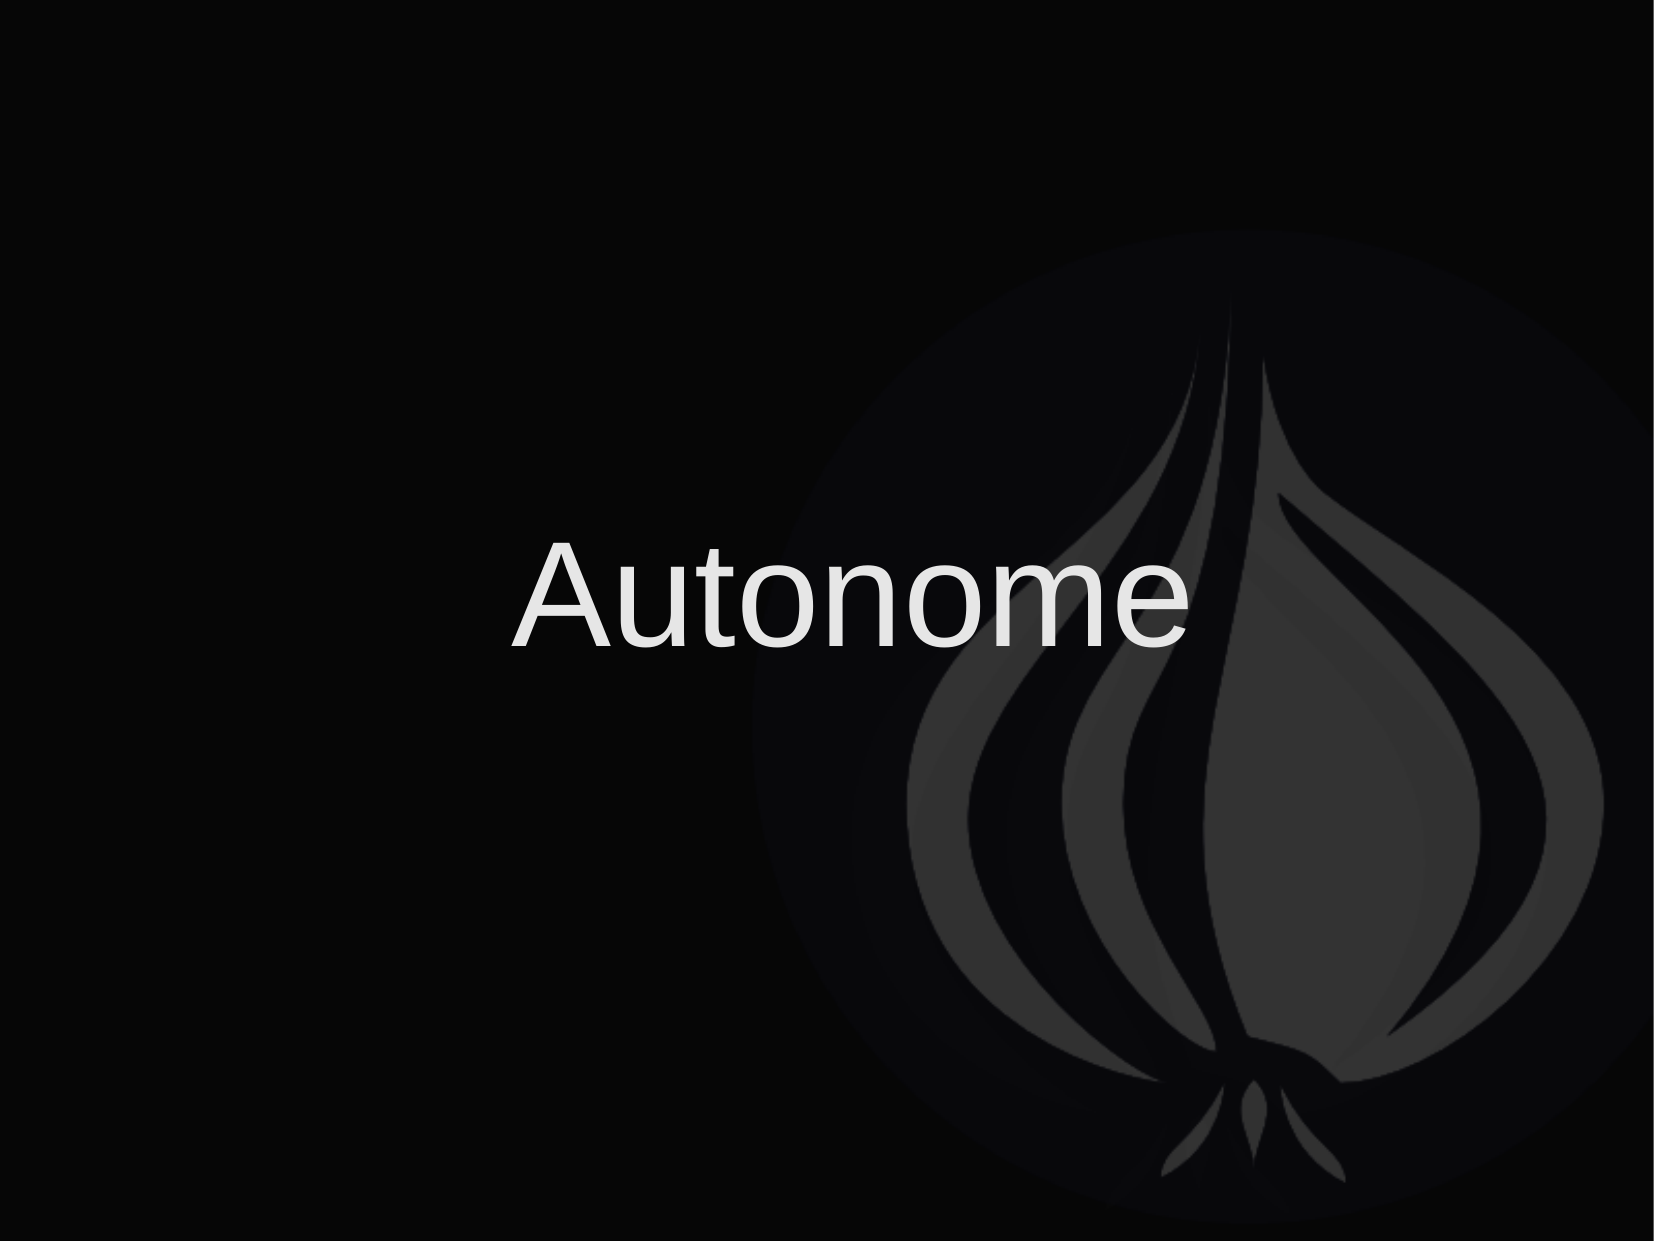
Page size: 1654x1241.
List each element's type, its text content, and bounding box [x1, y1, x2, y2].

picture [0, 0, 1654, 1241]
subtitle Autonome [82, 88, 1571, 1102]
